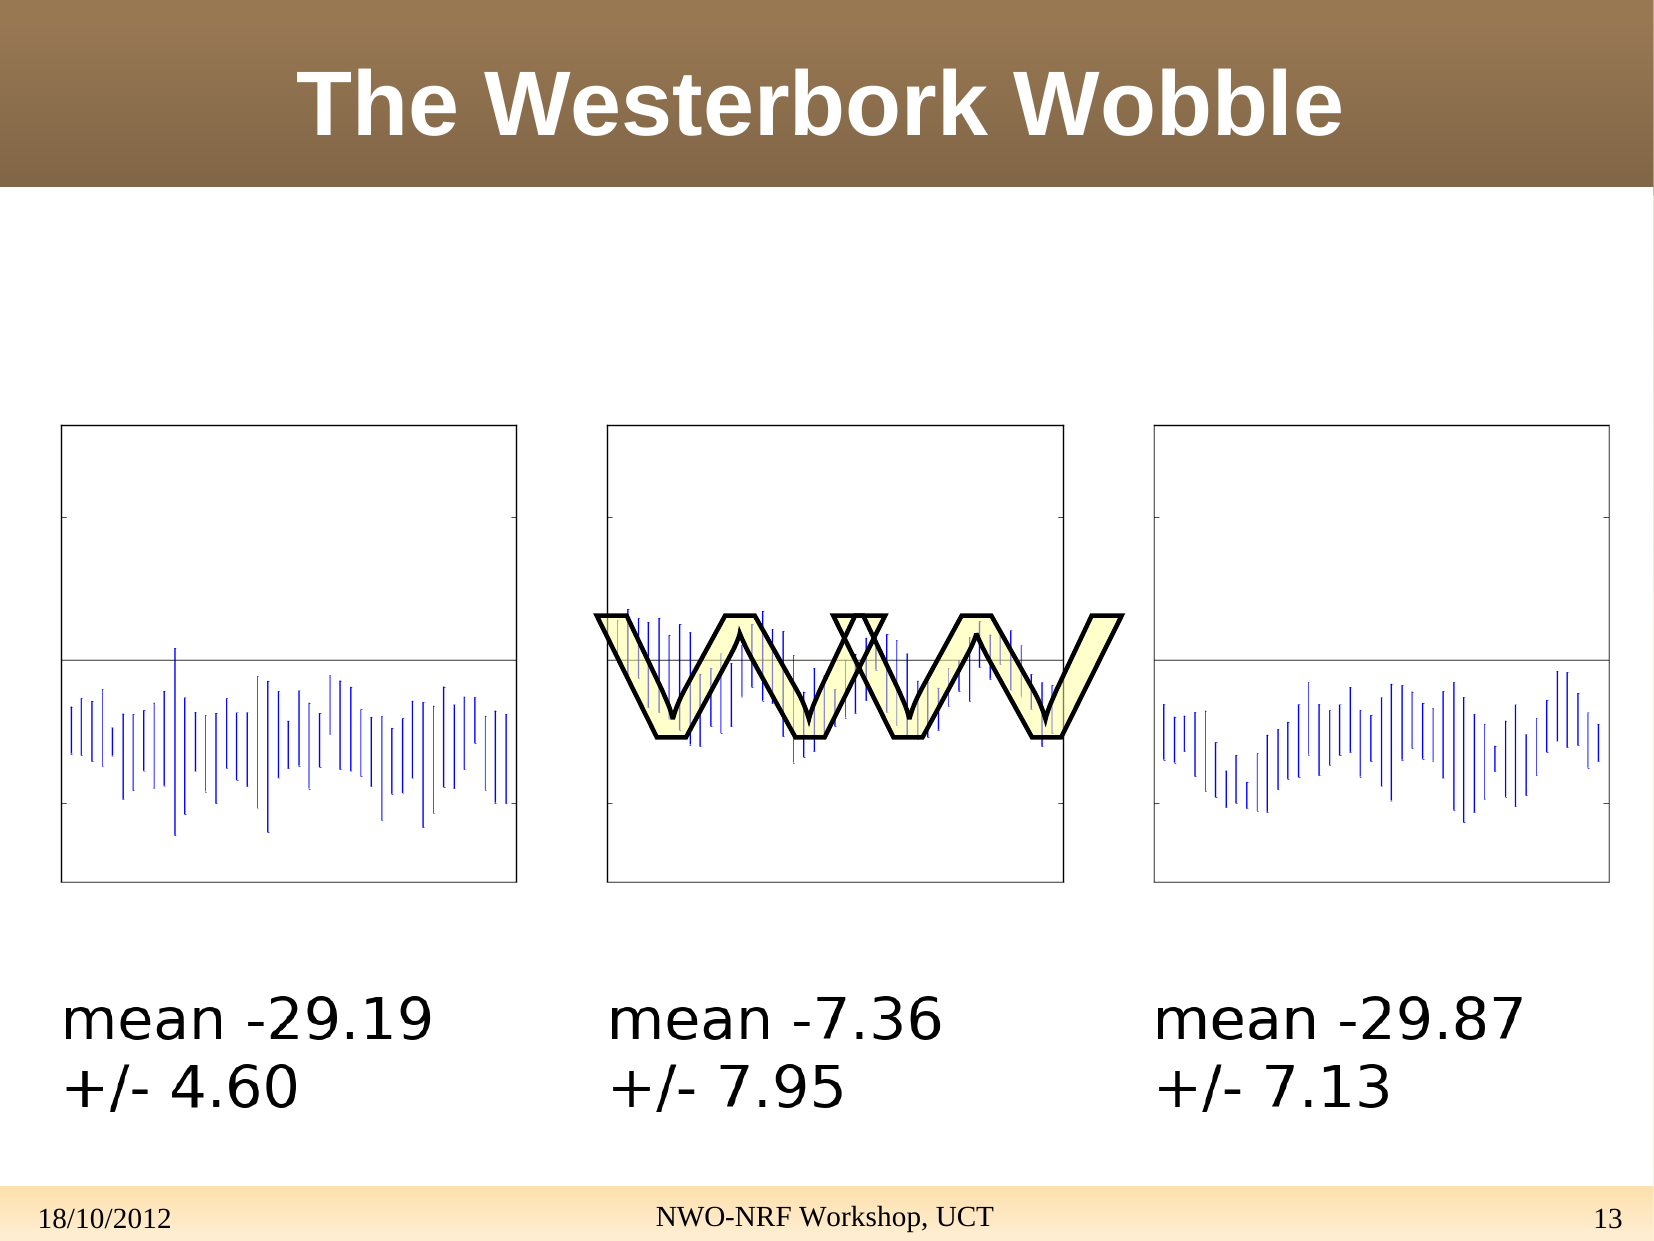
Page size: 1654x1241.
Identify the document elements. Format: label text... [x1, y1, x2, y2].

text_box WW [596, 615, 1122, 738]
picture [0, 0, 1654, 1241]
title The Westerbork Wobble [76, 0, 1565, 187]
